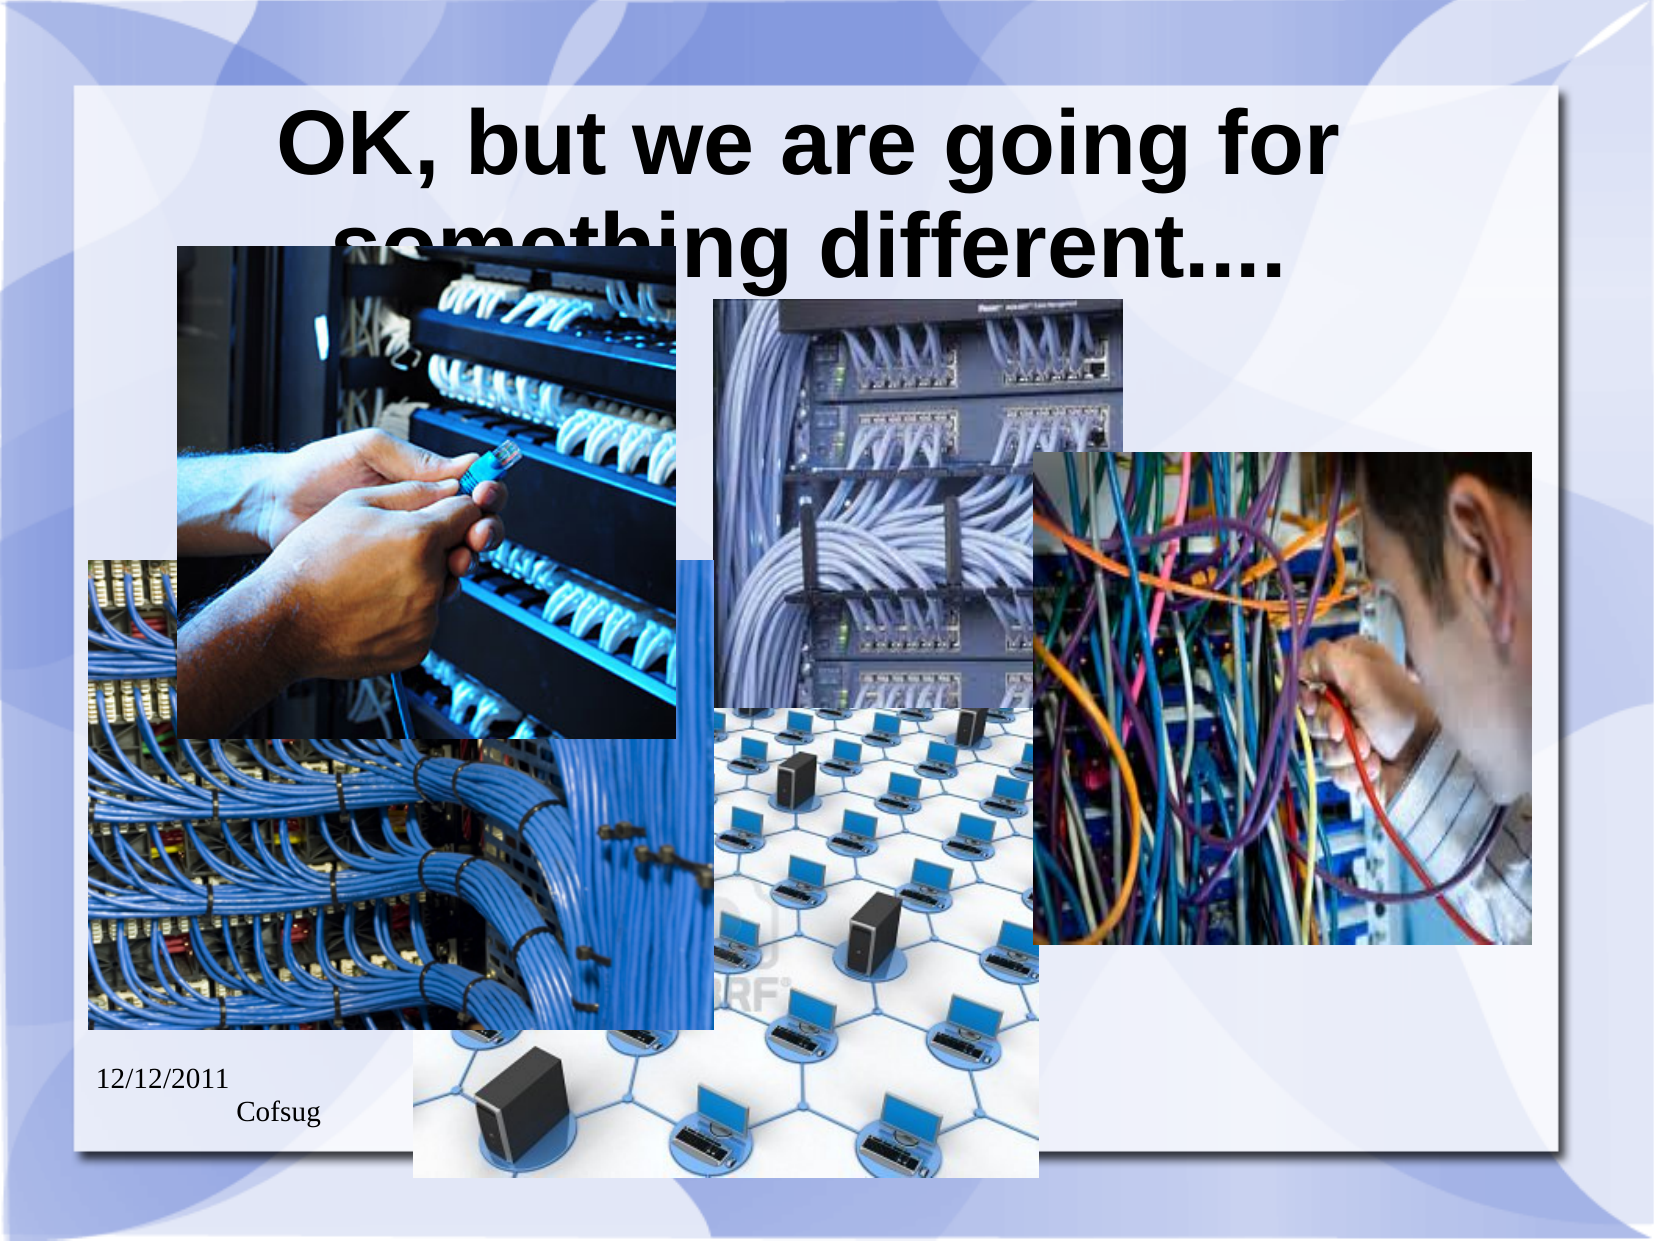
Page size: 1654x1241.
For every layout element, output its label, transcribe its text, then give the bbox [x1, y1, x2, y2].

title OK, but we are going for something different.... [82, 90, 1536, 298]
picture [0, 0, 1654, 1241]
